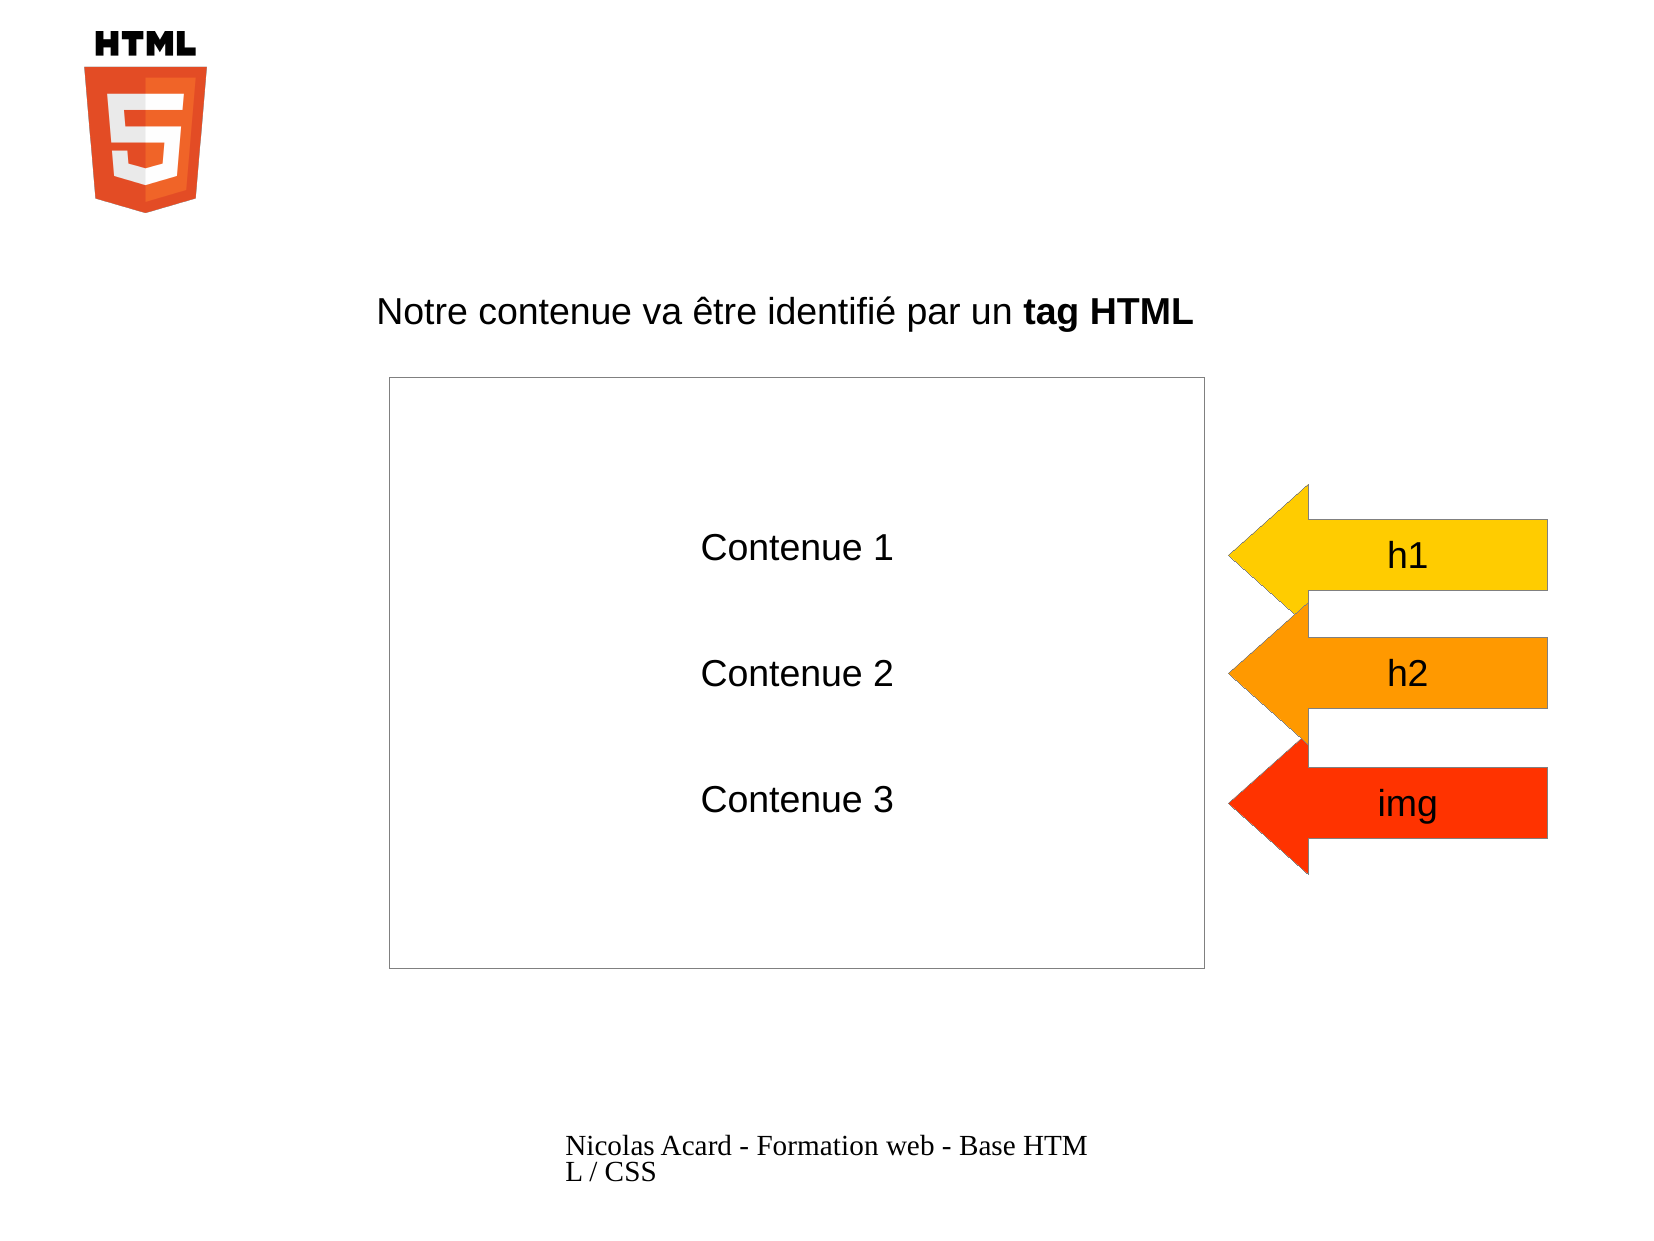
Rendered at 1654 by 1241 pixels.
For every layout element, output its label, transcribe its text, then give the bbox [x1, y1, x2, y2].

text_box h1 [1228, 484, 1548, 614]
text_box Contenue 1 Contenue 2 Contenue 3 [389, 383, 1205, 969]
picture [59, 31, 232, 213]
text_box Notre contenue va être identifié par un tag HTML [318, 283, 1252, 383]
text_box h2 [1228, 602, 1548, 745]
text_box img [1228, 738, 1548, 875]
